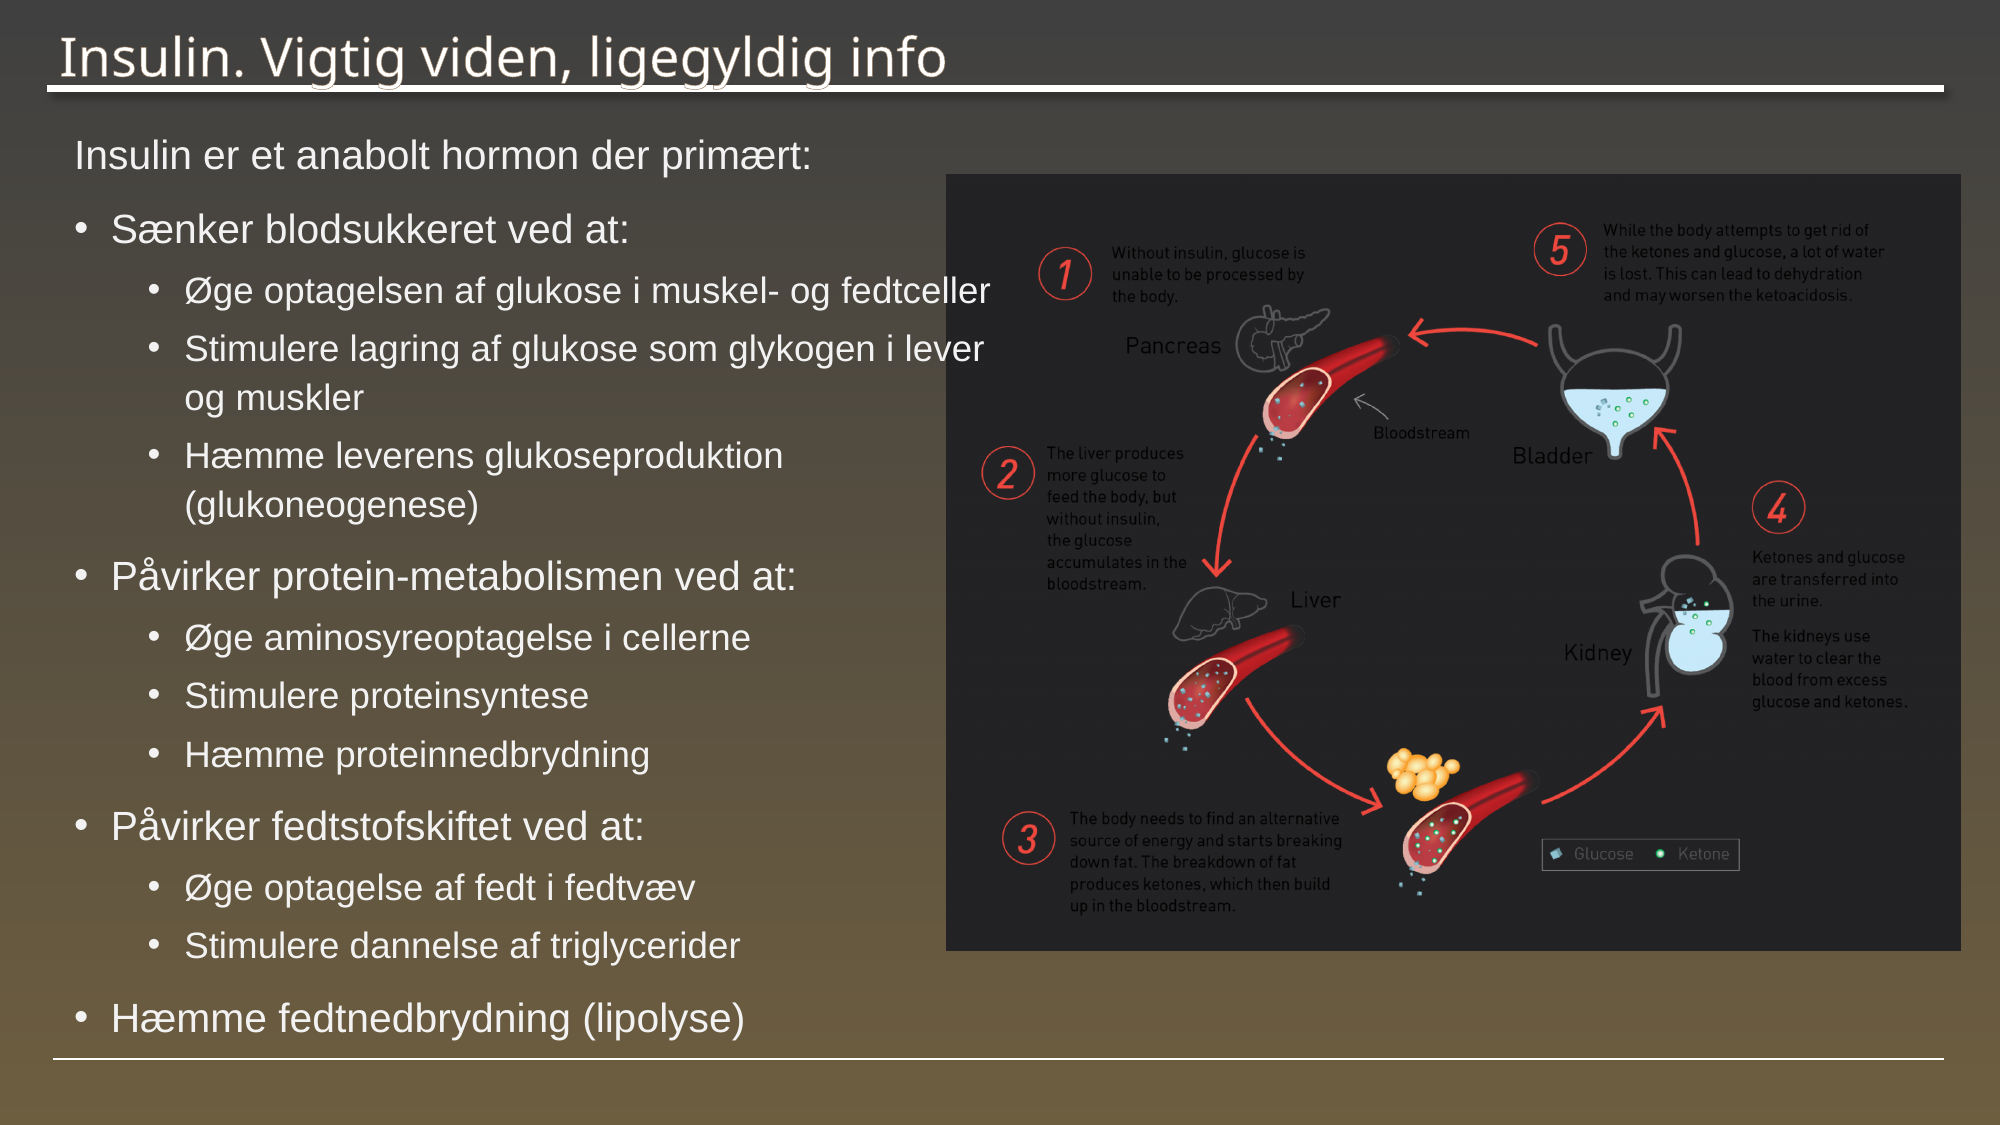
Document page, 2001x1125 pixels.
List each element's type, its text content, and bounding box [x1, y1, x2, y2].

picture [1013, 174, 1961, 951]
text_box Insulin er et anabolt hormon der primært: Sænker blodsukkeret ved at: Øge optagelsen af glukose i muskel- og fedtceller Stimulere lagring af glukose som glykogen i lever og muskler Hæmme leverens glukoseproduktion (glukoneogenese) Påvirker protein-metabolismen ved at: Øge aminosyreoptagelse i cellerne Stimulere proteinsyntese Hæmme proteinnedbrydning Påvirker fedtstofskiftet ved at: Øge optagelse af fedt i fedtvæv Stimulere dannelse af triglycerider Hæmme fedtnedbrydning (lipolyse) [59, 116, 1013, 1095]
title Insulin. Vigtig viden, ligegyldig info [59, 29, 1257, 89]
